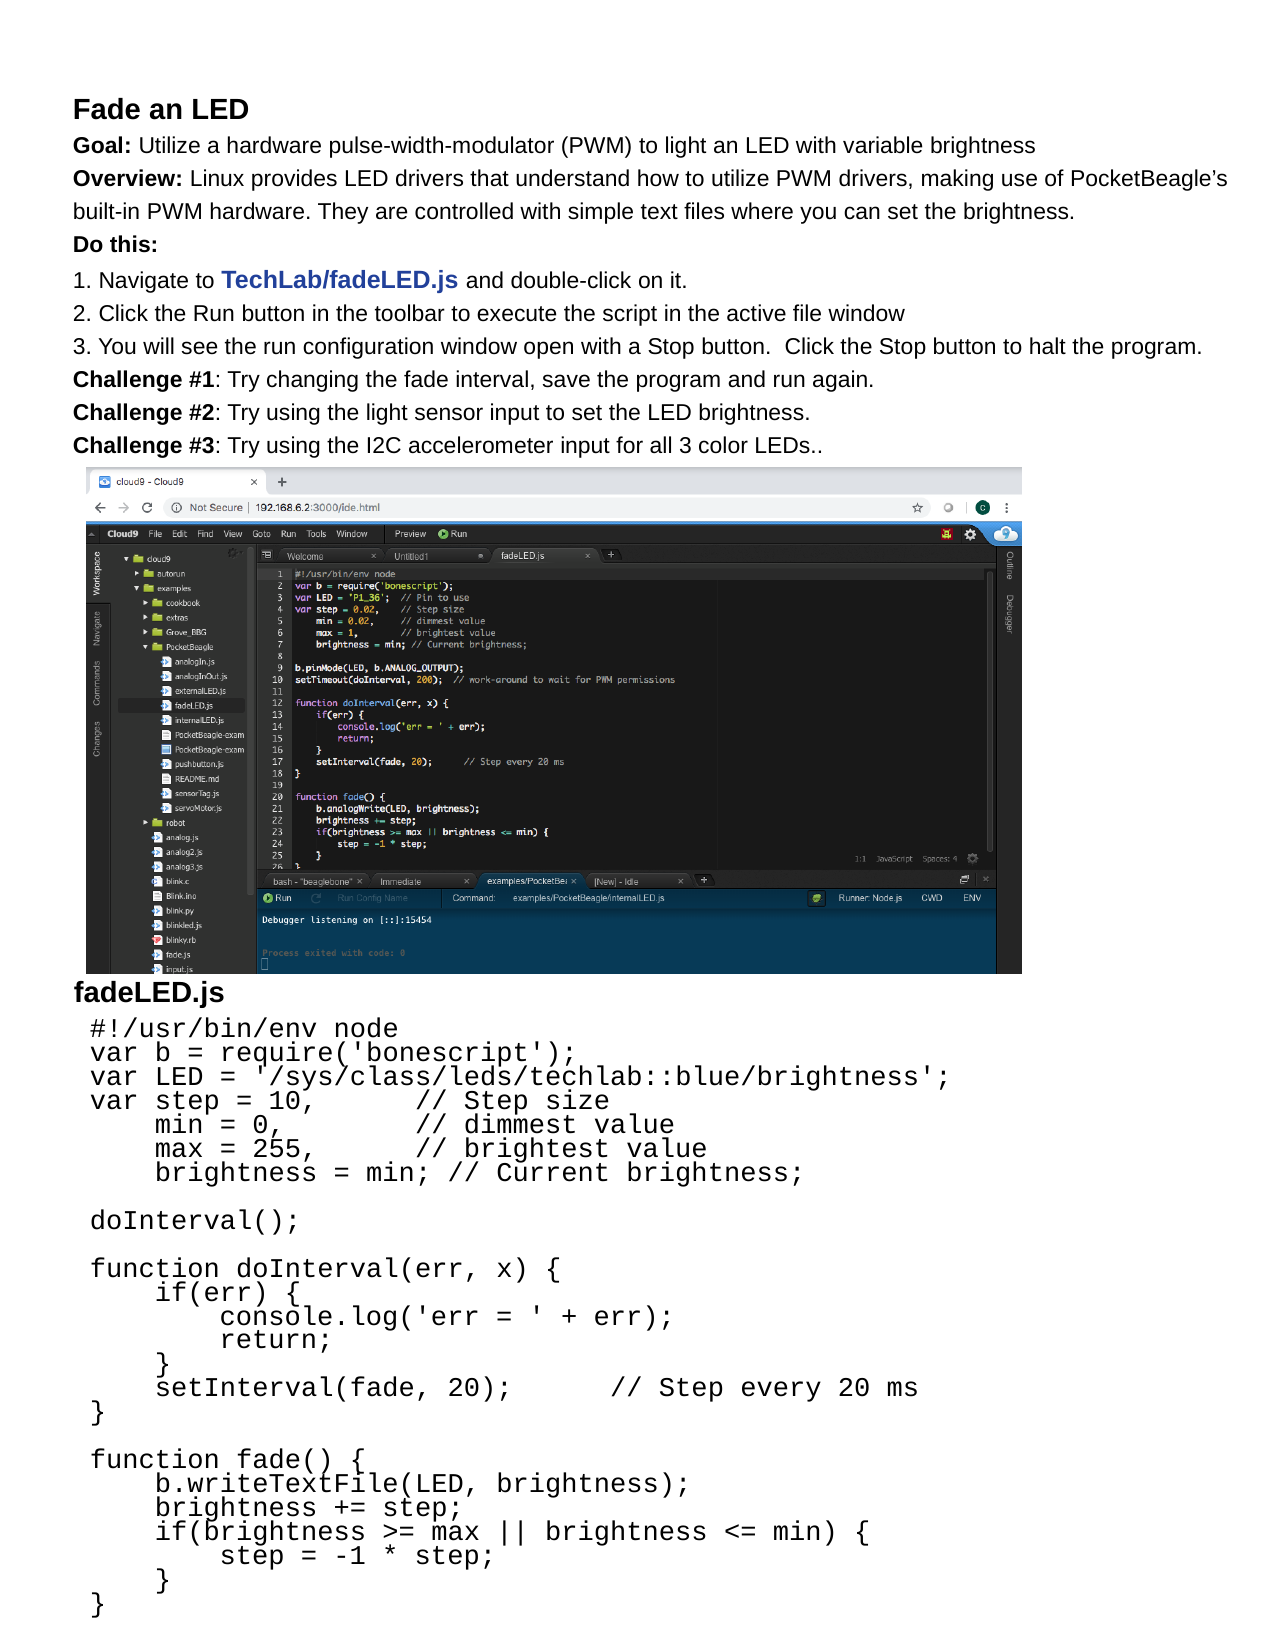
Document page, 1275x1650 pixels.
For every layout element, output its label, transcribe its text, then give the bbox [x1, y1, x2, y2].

picture [86, 467, 1022, 974]
text_box #!/usr/bin/env node var b = require('bonescript'); var LED = '/sys/class/leds/techlab::blue/brightness'; var step = 10, // Step size min = 0, // dimmest value max = 255, // brightest value brightness = min; // Current brightness; doInterval(); function doInterval(err, x) { if(err) { console.log('err = ' + err); return; } setInterval(fade, 20); // Step every 20 ms } function fade() { b.writeTextFile(LED, brightness); brightness += step; if(brightness >= max || brightness <= min) { step = -1 * step; } } [74, 1011, 966, 1626]
text_box Fade an LED Goal: Utilize a hardware pulse-width-modulator (PWM) to light an LED with variable brightness Overview: Linux provides LED drivers that understand how to utilize PWM drivers, making use of PocketBeagle’s built-in PWM hardware. They are controlled with simple text files where you can set the brightness. Do this: 1. Navigate to TechLab/fadeLED.js and double-click on it. 2. Click the Run button in the toolbar to execute the script in the active file window 3. You will see the run configuration window open with a Stop button. Click the Stop button to halt the program. Challenge #1: Try changing the fade interval, save the program and run again. Challenge #2: Try using the light sensor input to set the LED brightness. Challenge #3: Try using the I2C accelerometer input for all 3 color LEDs.. [58, 76, 1248, 466]
text_box fadeLED.js [59, 958, 240, 1016]
